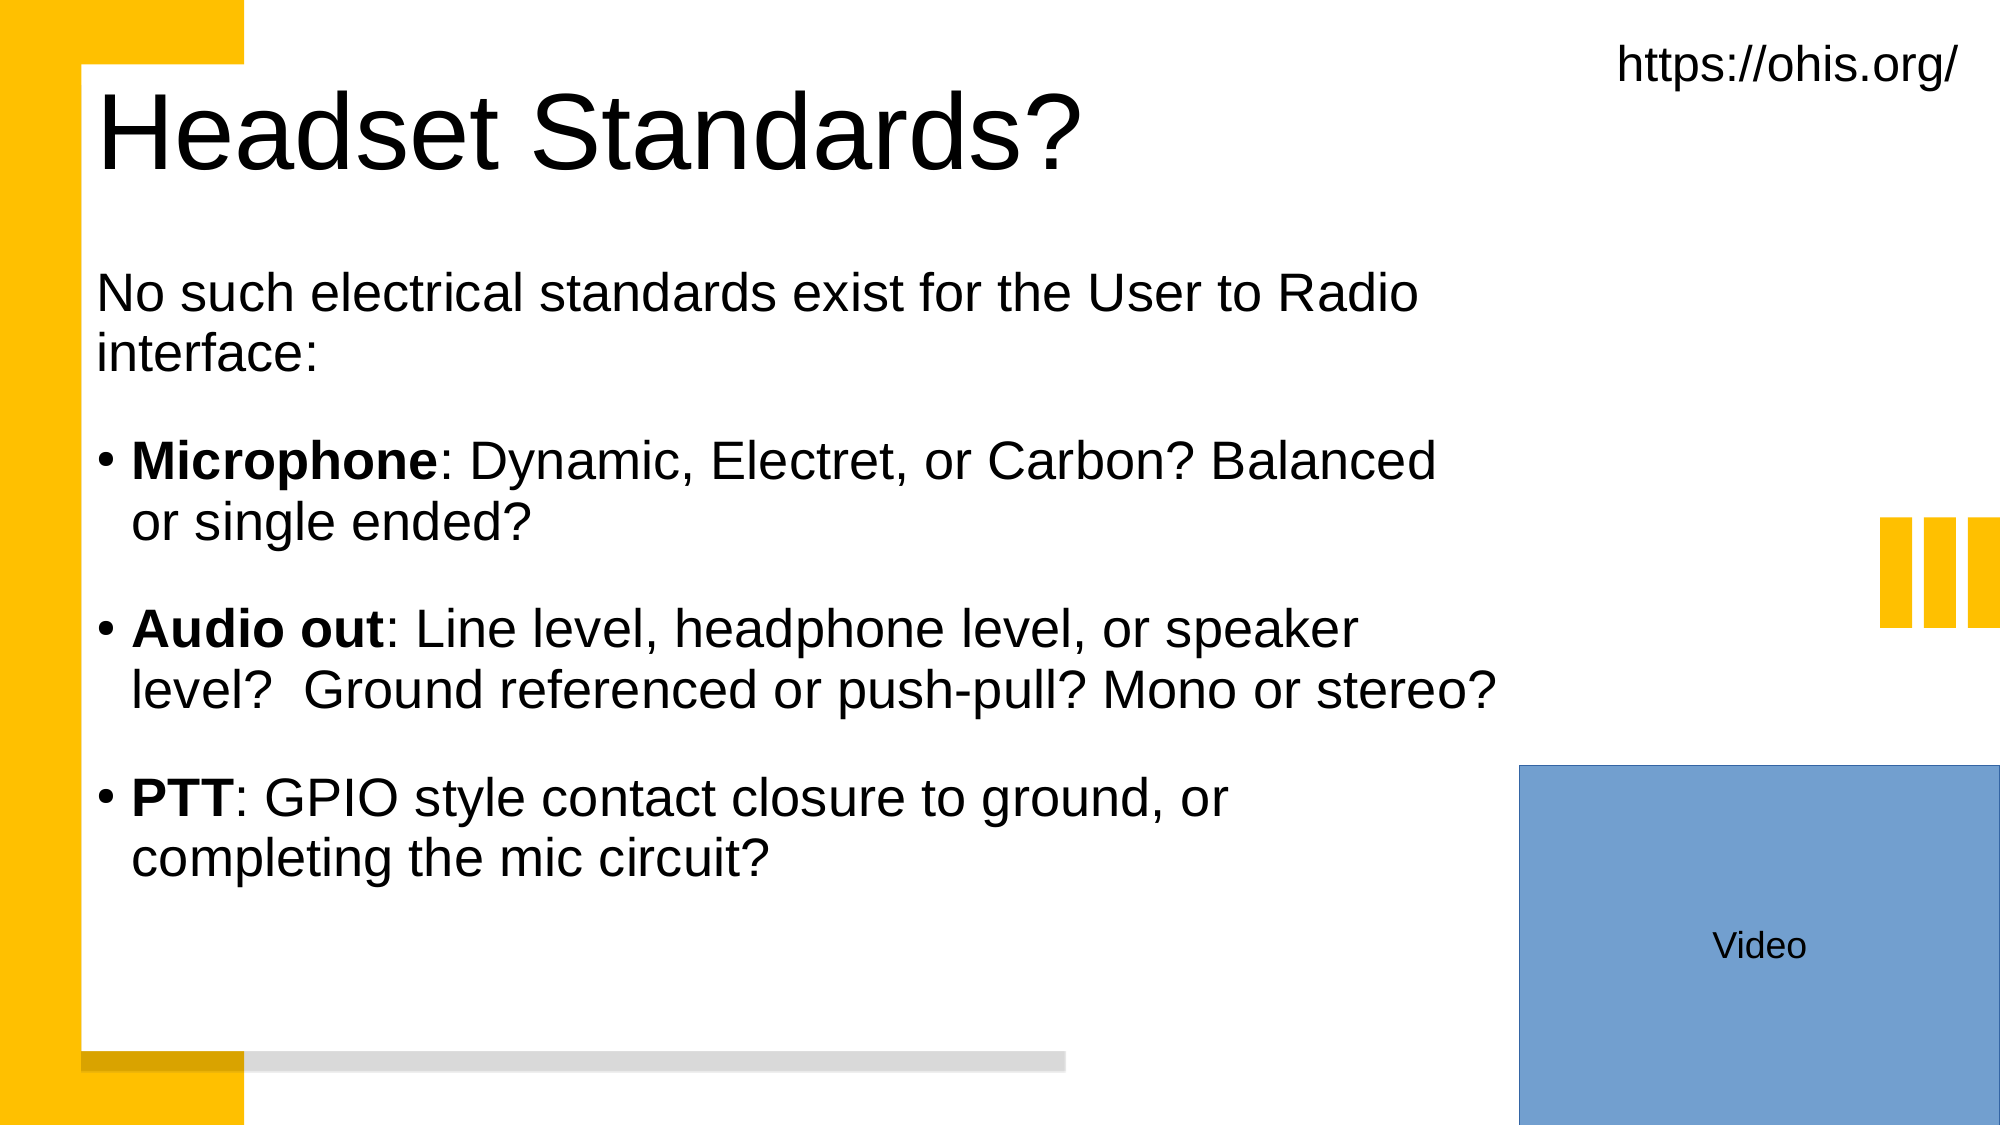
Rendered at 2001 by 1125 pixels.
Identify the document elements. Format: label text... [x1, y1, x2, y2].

text_box No such electrical standards exist for the User to Radio interface: Microphone: Dynamic, Electret, or Carbon? Balanced or single ended? Audio out: Line level, headphone level, or speaker level? Ground referenced or push-pull? Mono or stereo? PTT: GPIO style contact closure to ground, or completing the mic circuit? [81, 254, 1516, 1036]
text_box [0, 0, 2000, 1125]
text_box Video [1519, 765, 2000, 1125]
text_box Headset Standards? [81, 64, 1921, 201]
text_box https://ohis.org/ [1590, 29, 1974, 105]
